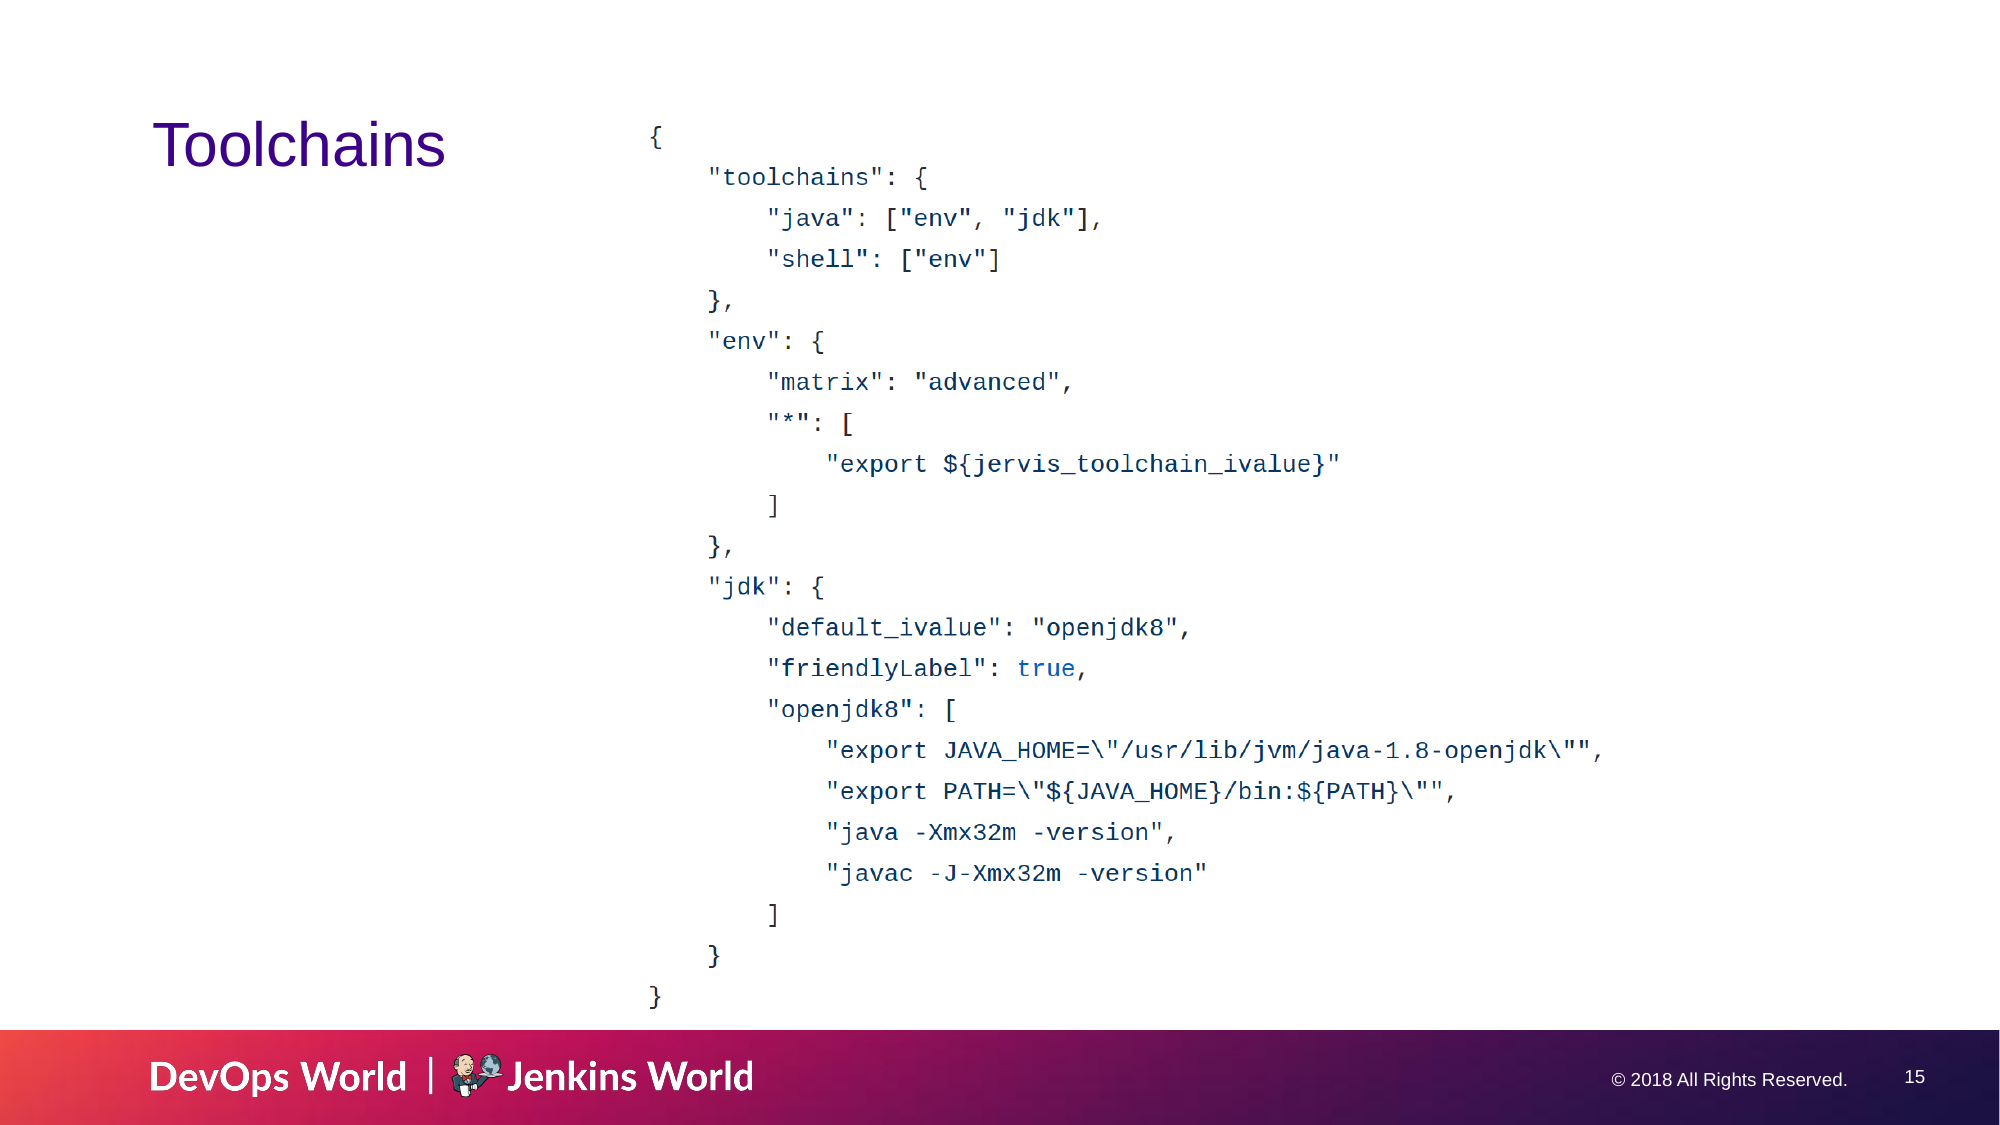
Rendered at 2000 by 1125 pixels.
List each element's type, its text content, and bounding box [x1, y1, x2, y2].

title Toolchains [152, 60, 1848, 181]
picture [645, 120, 1606, 1015]
picture [0, 1030, 2000, 1125]
